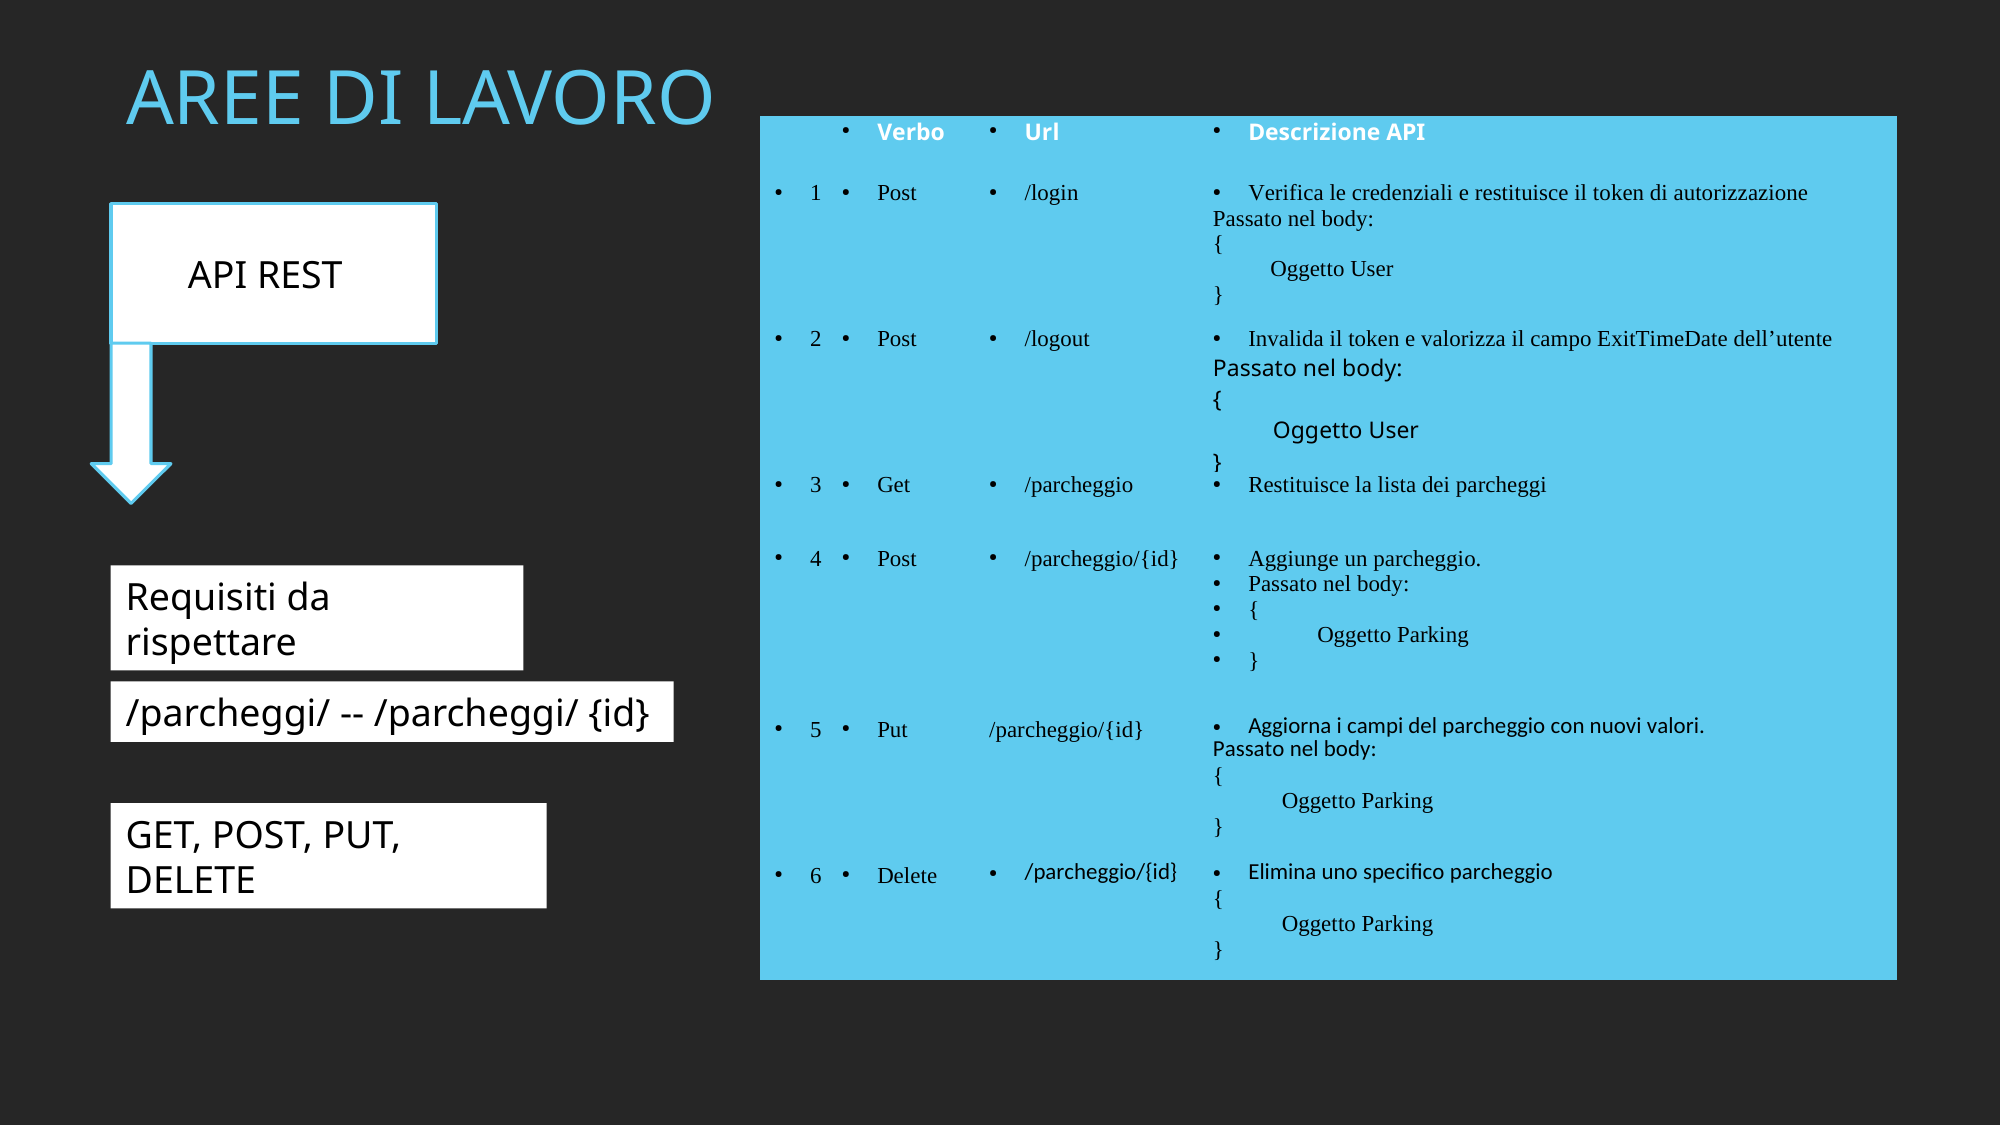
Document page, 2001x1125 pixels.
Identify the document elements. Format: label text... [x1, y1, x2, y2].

table_cell /parcheggio/{id} [989, 863, 1213, 980]
table_cell Post [842, 180, 989, 326]
table_cell Post [842, 546, 989, 717]
table_cell Delete [842, 863, 989, 980]
table_header Url [989, 116, 1213, 180]
table_cell 2 [760, 326, 842, 472]
table_cell /parcheggio [989, 472, 1213, 546]
table_cell 3 [760, 472, 842, 546]
text_box [91, 204, 437, 504]
table_cell /parcheggio/{id} [989, 546, 1213, 717]
table_cell Get [842, 472, 989, 546]
table_cell 4 [760, 546, 842, 717]
table_cell Verifica le credenziali e restituisce il token di autorizzazione Passato nel body: { Oggetto User } [1213, 180, 1897, 326]
table_cell 1 [760, 180, 842, 326]
table_cell 5 [760, 717, 842, 863]
table_cell Restituisce la lista dei parcheggi [1213, 472, 1897, 546]
table_cell 6 [760, 863, 842, 980]
table_header [760, 116, 842, 180]
table_header Descrizione API [1213, 116, 1897, 180]
table_cell Invalida il token e valorizza il campo ExitTimeDate dell’utente Passato nel body: { Oggetto User } [1213, 326, 1897, 472]
table_cell /logout [989, 326, 1213, 472]
table_cell Aggiunge un parcheggio. Passato nel body: { Oggetto Parking } [1213, 546, 1897, 717]
title AREE DI LAVORO [111, 41, 1522, 182]
table_cell Elimina uno specifico parcheggio { Oggetto Parking } [1213, 863, 1897, 980]
table_cell Put [842, 717, 989, 863]
text_box /parcheggi/ -- /parcheggi/ {id} [110, 681, 674, 742]
table_cell Aggiorna i campi del parcheggio con nuovi valori. Passato nel body: { Oggetto Parking } [1213, 717, 1897, 863]
text_box API REST [172, 243, 545, 304]
table_cell /login [989, 180, 1213, 326]
table_cell /parcheggio/{id} [989, 717, 1213, 863]
text_box Requisiti da rispettare [110, 565, 524, 626]
table_header Verbo [842, 116, 989, 180]
table_cell Post [842, 326, 989, 472]
text_box GET, POST, PUT, DELETE [110, 803, 547, 864]
